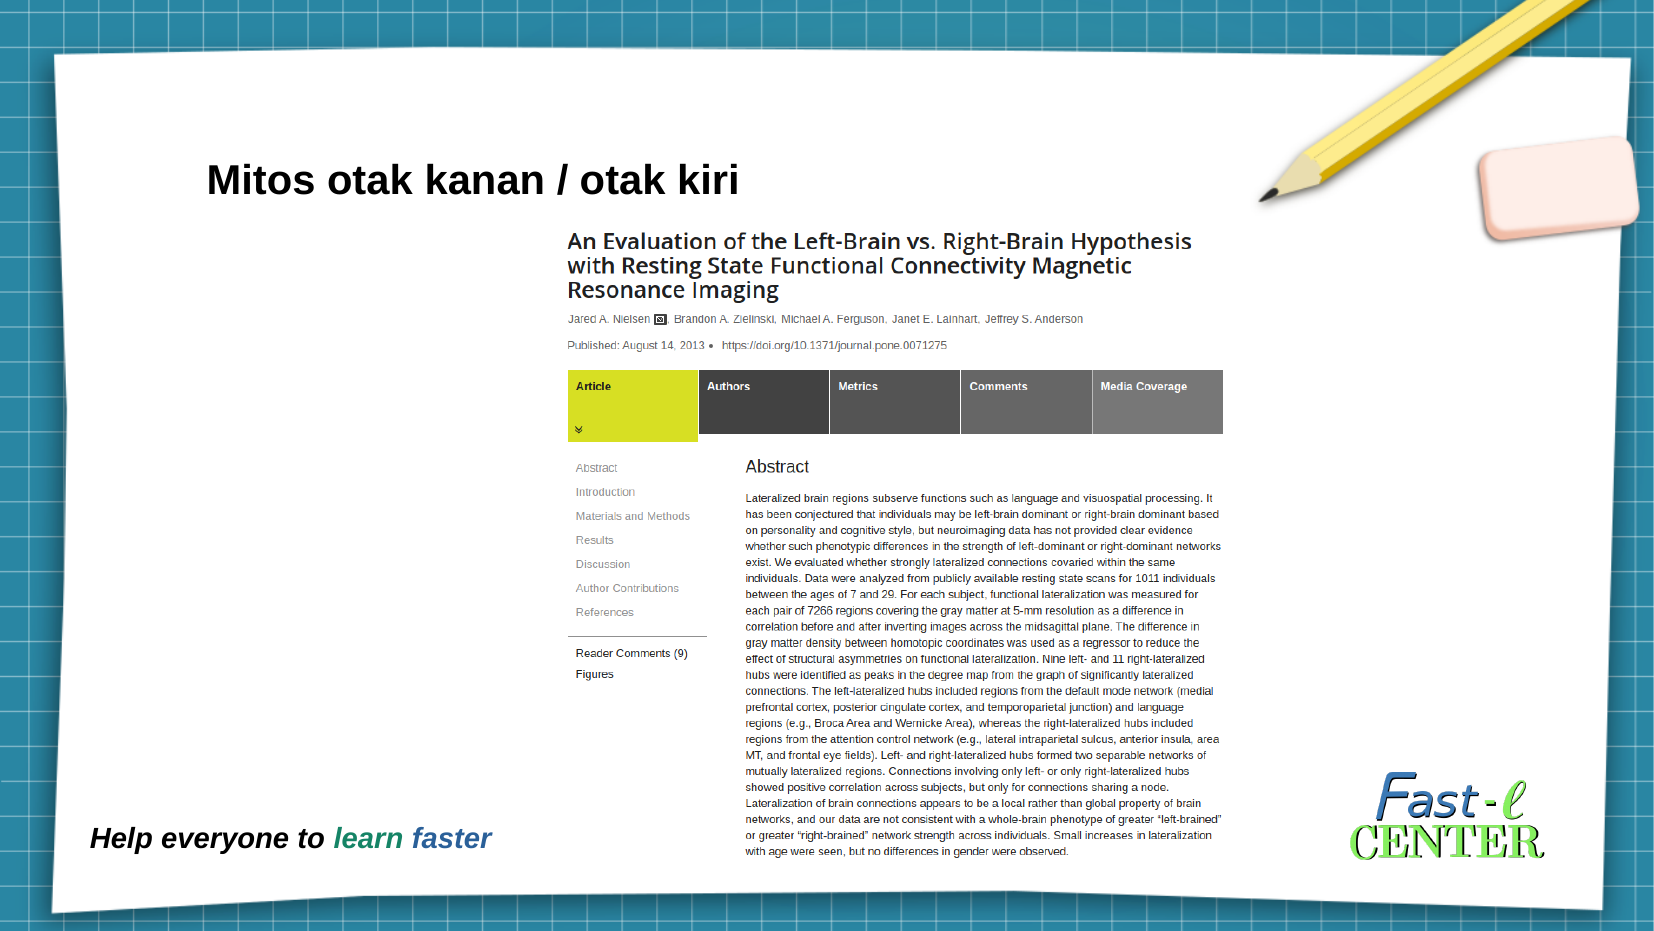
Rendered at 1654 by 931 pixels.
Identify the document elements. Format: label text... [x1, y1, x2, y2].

text_box Help everyone to learn faster [75, 814, 507, 863]
text_box Mitos otak kanan / otak kiri [191, 149, 788, 214]
picture [0, 0, 1654, 931]
